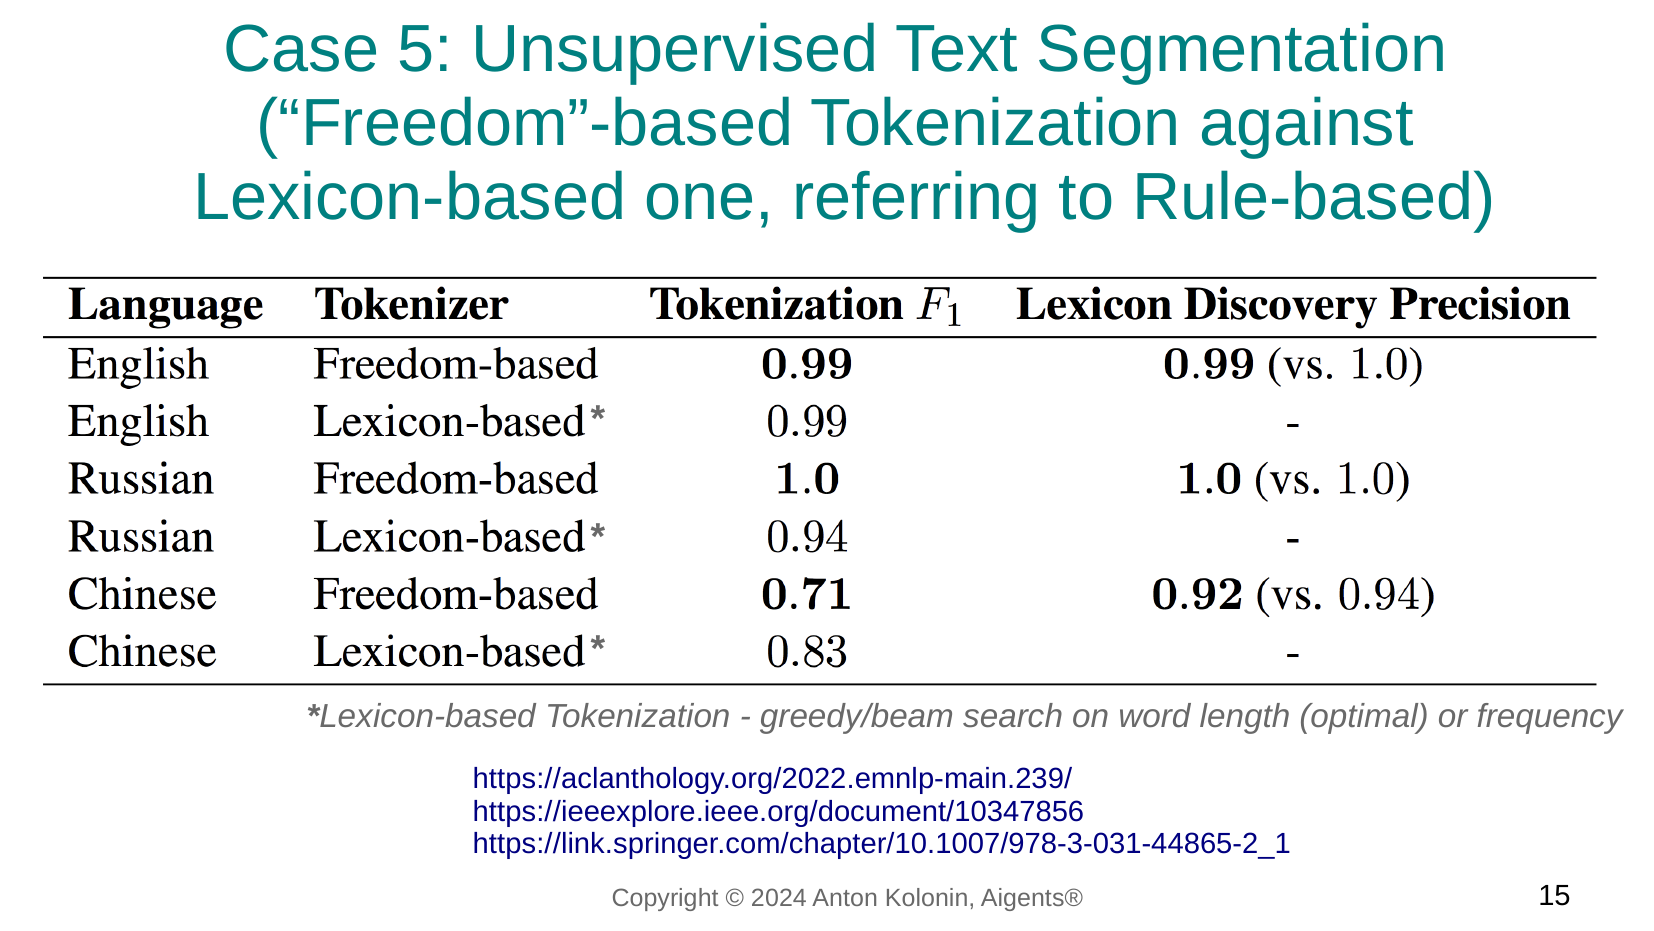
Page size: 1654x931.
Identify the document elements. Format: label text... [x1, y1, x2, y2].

text_box * [574, 390, 625, 447]
picture [30, 262, 1610, 700]
text_box https://aclanthology.org/2022.emnlp-main.239/ https://ieeexplore.ieee.org/document/10347856 https://link.springer.com/chapter/10.1007/978-3-031-44865-2_1 [457, 754, 1308, 868]
text_box * [574, 508, 625, 565]
text_box Case 5: Unsupervised Text Segmentation (“Freedom”-based Tokenization against Lexicon-based one, referring to Rule-based) [0, 4, 1647, 239]
text_box *Lexicon-based Tokenization - greedy/beam search on word length (optimal) or frequency [291, 690, 1649, 742]
text_box * [574, 620, 625, 678]
